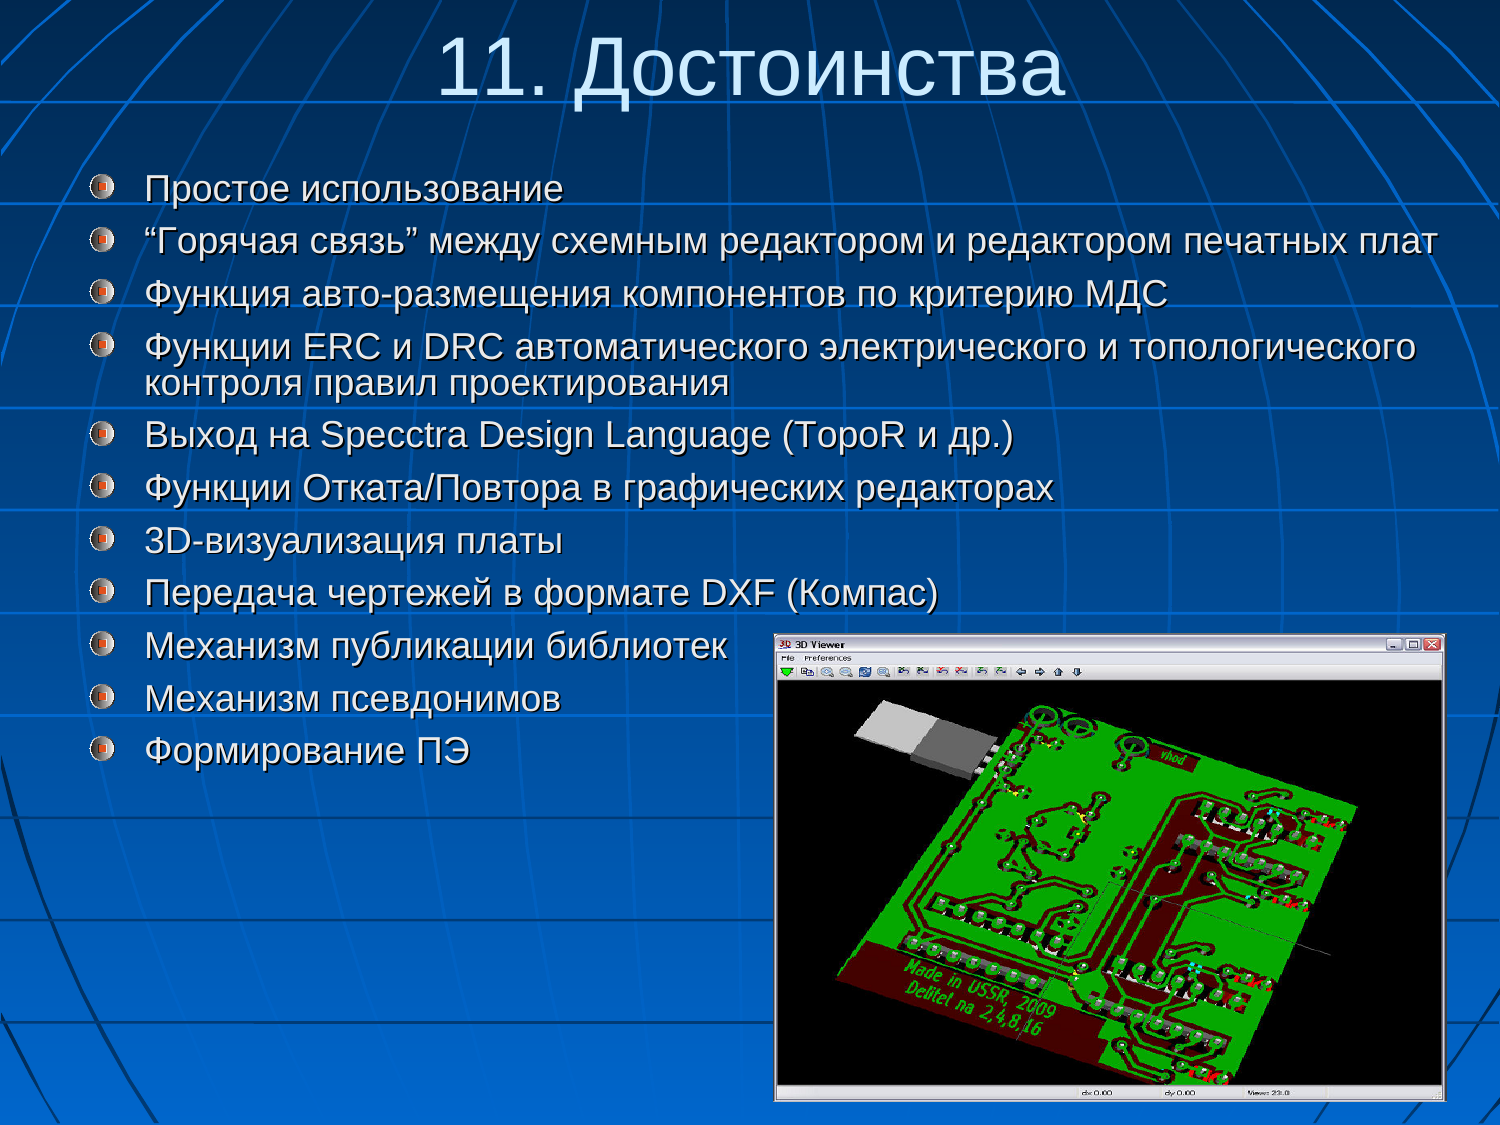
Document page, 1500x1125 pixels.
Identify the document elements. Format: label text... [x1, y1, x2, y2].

picture [88, 172, 116, 200]
picture [88, 471, 116, 499]
picture [88, 225, 116, 253]
text_box 11. Достоинства [88, 0, 1414, 125]
picture [88, 330, 116, 358]
picture [88, 524, 116, 552]
picture [88, 576, 116, 604]
text_box Простое использование “Горячая связь” между схемным редактором и редактором печатных плат Функция авто-размещения компонентов по критерию МДС Функции ERC и DRC автоматического электрического и топологического контроля правил проектирования Выход на Specctra Design Language (TopoR и др.) Функции Отката/Повтора в графических редакторах 3D-визуализация платы Передача чертежей в формате DXF (Компас) Механизм публикации библиотек Механизм псевдонимов Формирование ПЭ [88, 172, 1471, 705]
picture [88, 277, 116, 305]
picture [88, 682, 116, 710]
picture [773, 633, 1447, 1102]
picture [88, 419, 116, 447]
picture [88, 734, 116, 762]
picture [88, 629, 116, 657]
